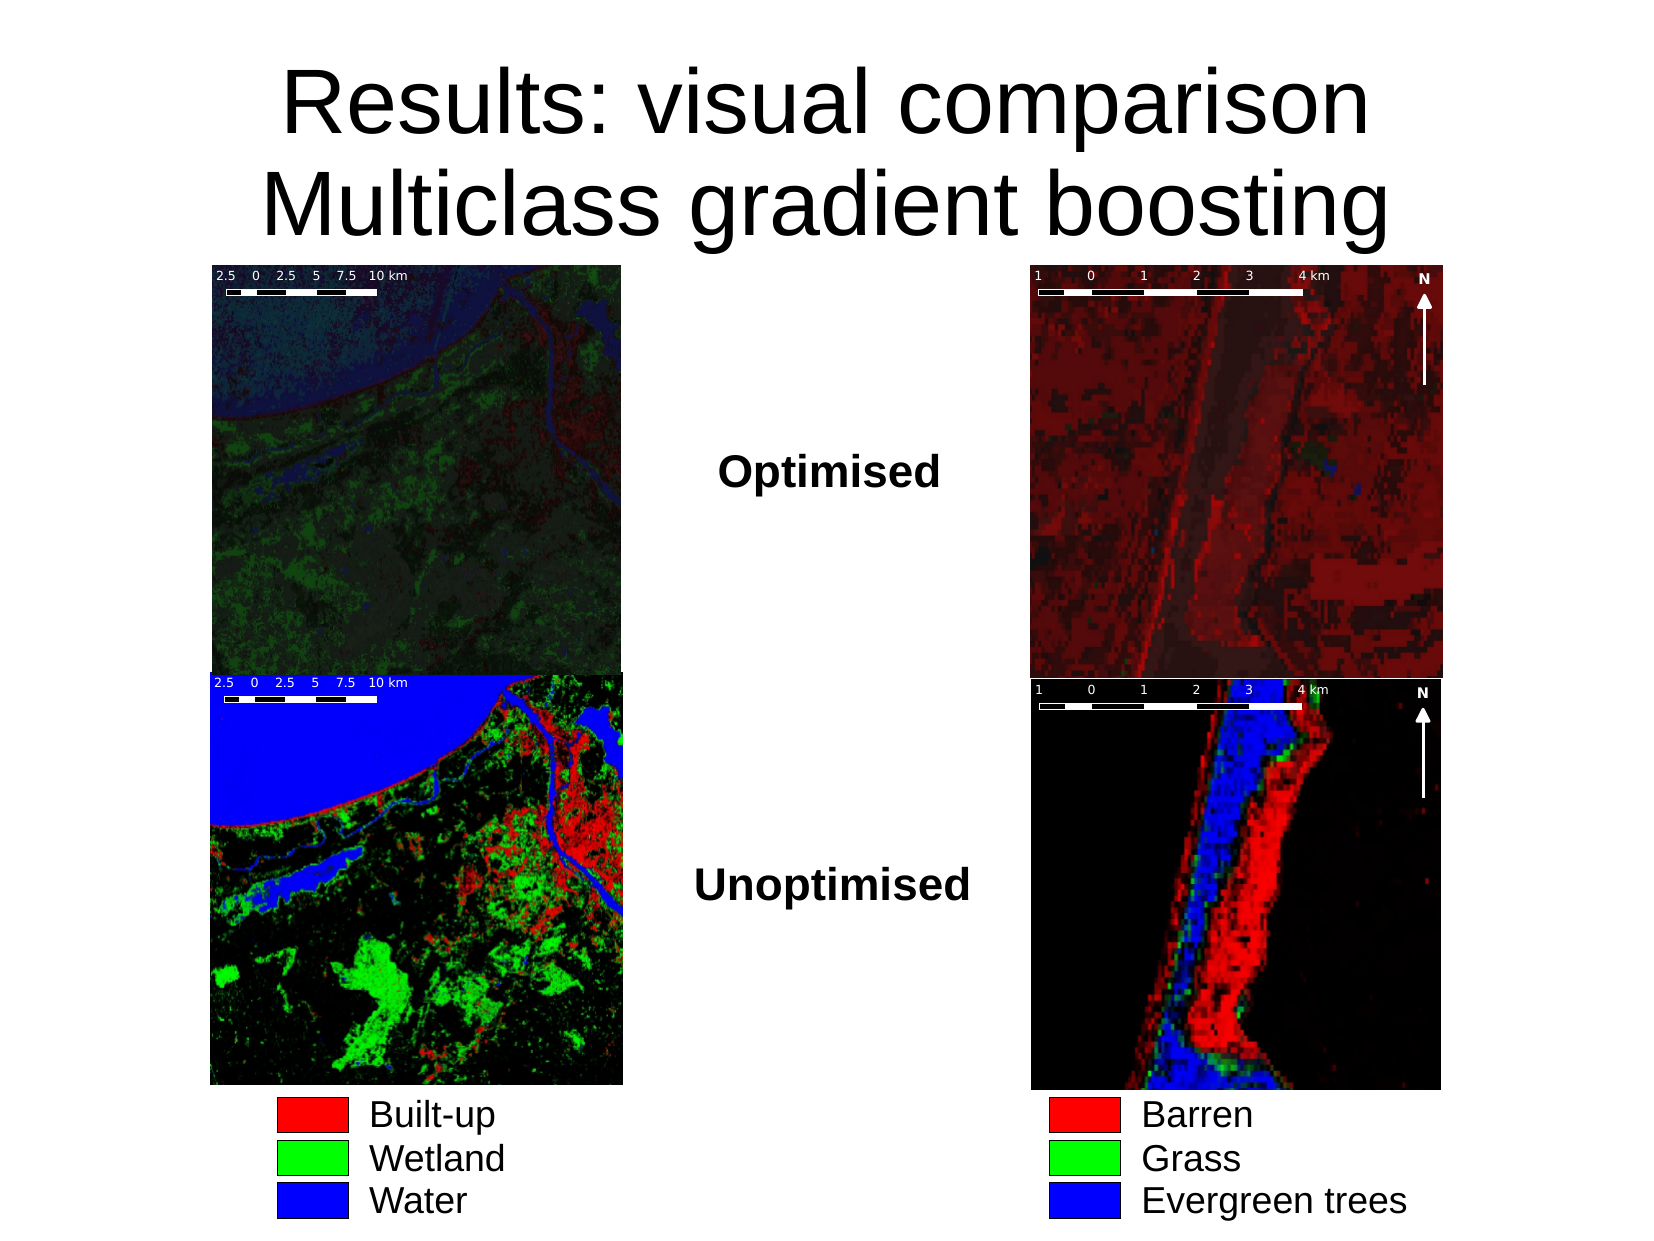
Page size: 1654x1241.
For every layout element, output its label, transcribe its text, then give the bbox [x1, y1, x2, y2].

text_box Built-up [354, 1086, 556, 1144]
text_box [1049, 1097, 1121, 1133]
picture [209, 265, 624, 1086]
text_box Optimised [702, 438, 963, 505]
text_box Evergreen trees [1126, 1172, 1423, 1229]
text_box Wetland [354, 1129, 532, 1187]
text_box [277, 1097, 349, 1133]
text_box Water [354, 1172, 483, 1229]
text_box [277, 1140, 349, 1176]
text_box Barren [1126, 1090, 1328, 1144]
text_box Grass [1126, 1129, 1304, 1172]
picture [1029, 265, 1443, 1090]
text_box Unoptimised [679, 851, 987, 922]
title Results: visual comparison Multiclass gradient boosting [82, 49, 1571, 257]
text_box [1049, 1182, 1121, 1219]
text_box [1049, 1140, 1121, 1176]
text_box [277, 1182, 349, 1219]
